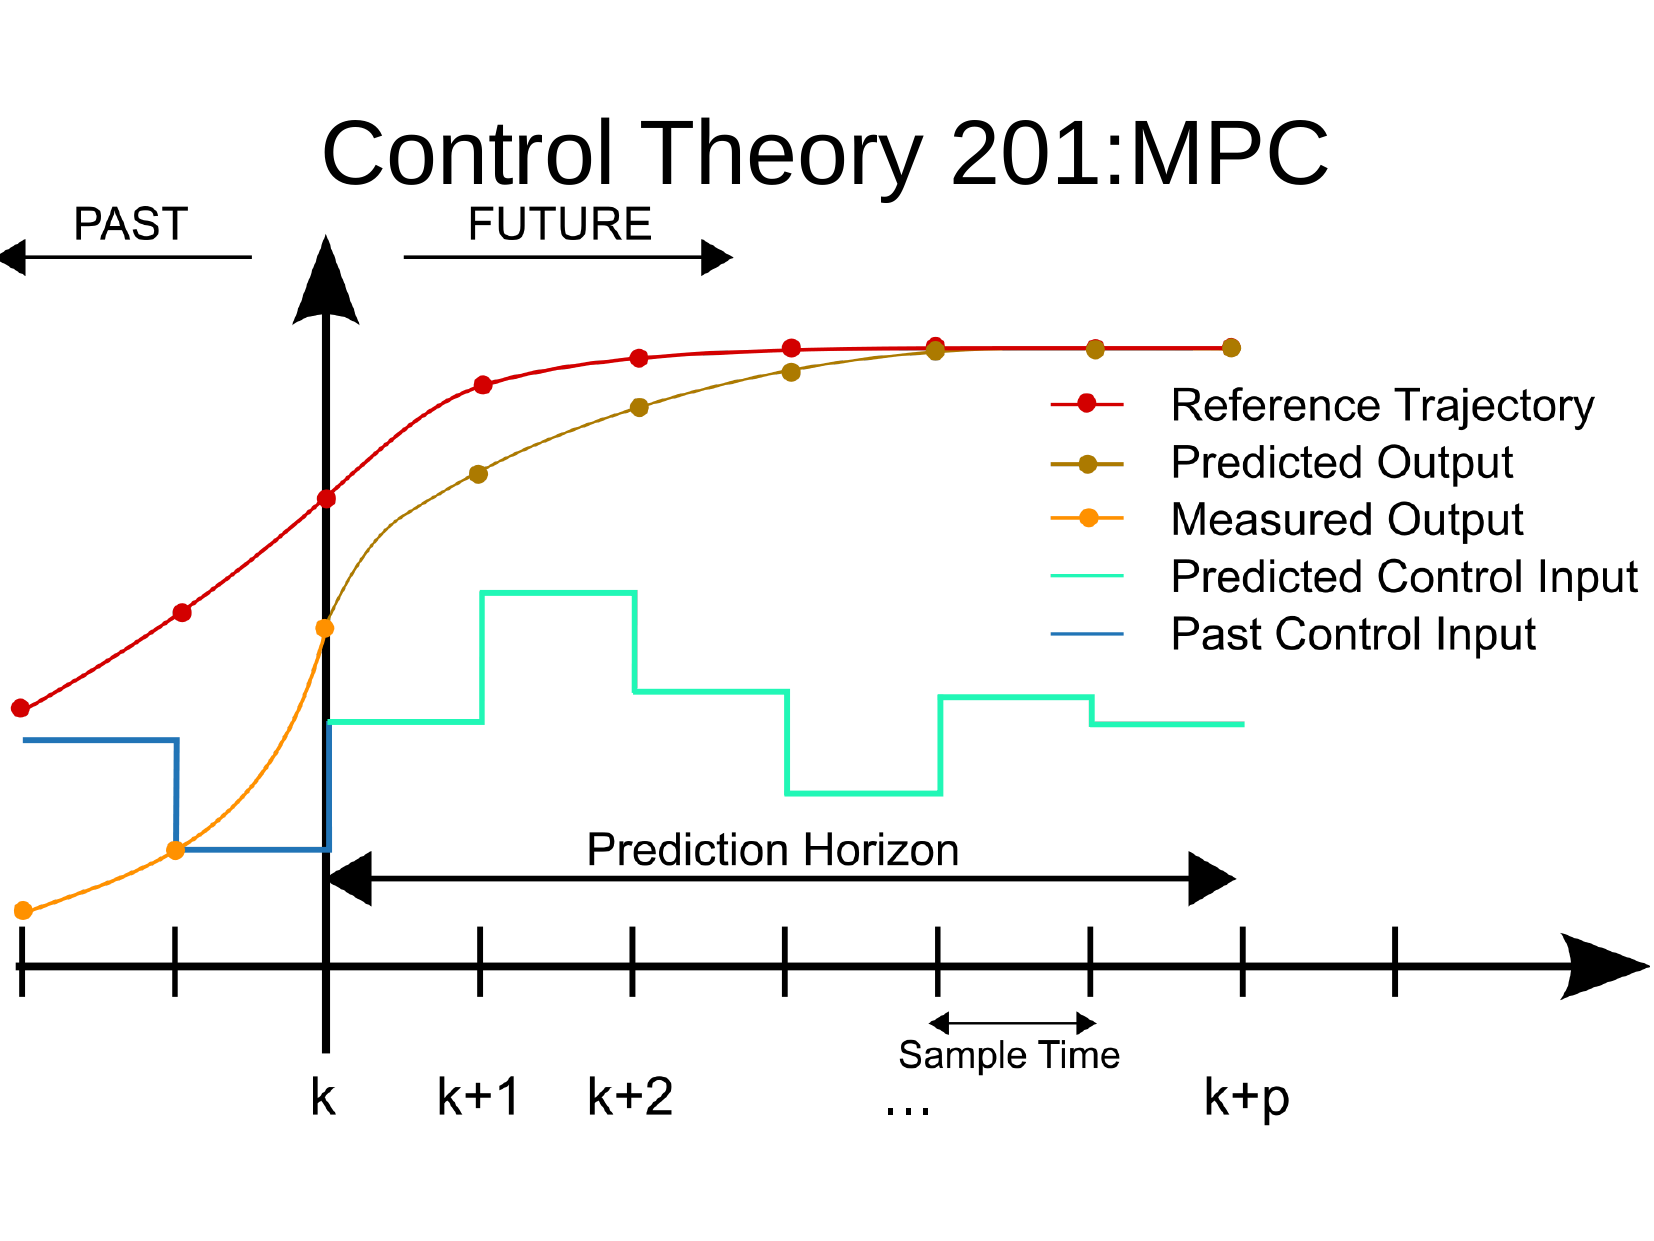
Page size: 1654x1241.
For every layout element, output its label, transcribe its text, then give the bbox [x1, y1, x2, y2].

picture [0, 206, 1650, 1126]
title Control Theory 201:MPC [82, 49, 1571, 206]
